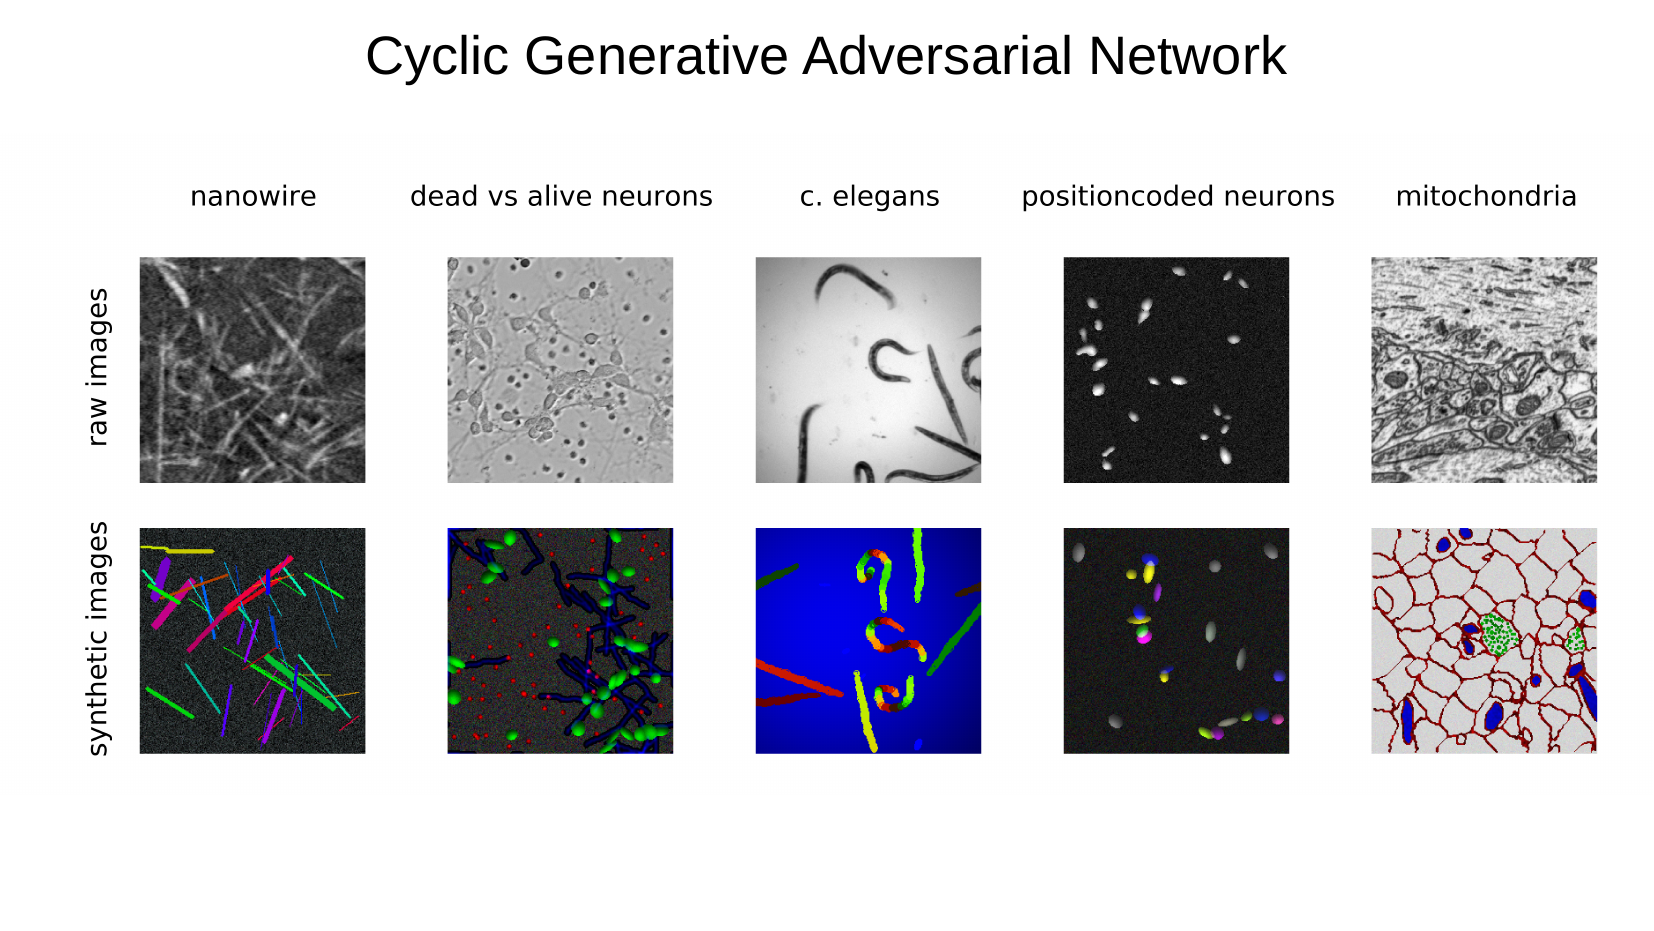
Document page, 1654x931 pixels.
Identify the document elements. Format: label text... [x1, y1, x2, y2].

picture [0, 133, 1654, 796]
text_box Cyclic Generative Adversarial Network [0, 17, 1654, 94]
